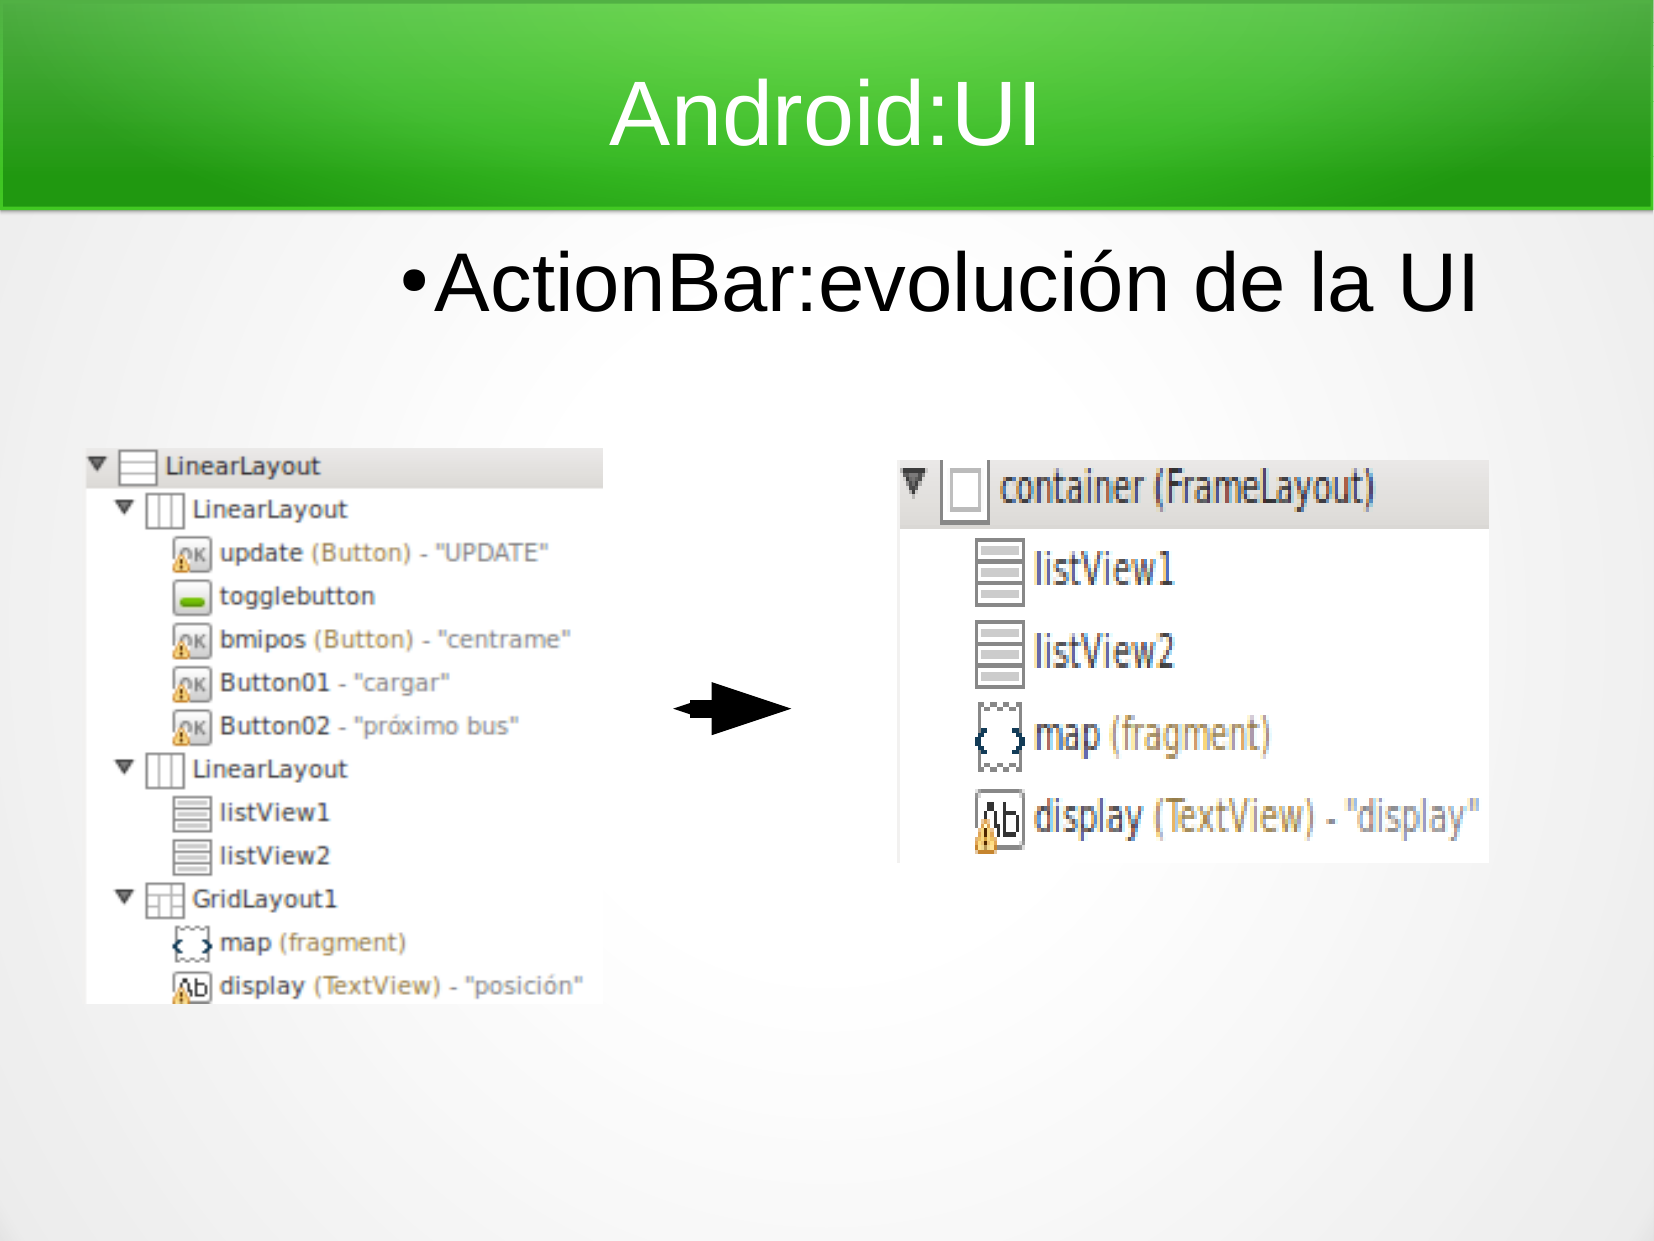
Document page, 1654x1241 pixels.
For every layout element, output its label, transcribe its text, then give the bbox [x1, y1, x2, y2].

title Android:UI [82, 49, 1571, 179]
picture [897, 460, 1489, 863]
picture [82, 448, 603, 1004]
list ActionBar:evolución de la UI [80, 236, 1536, 343]
